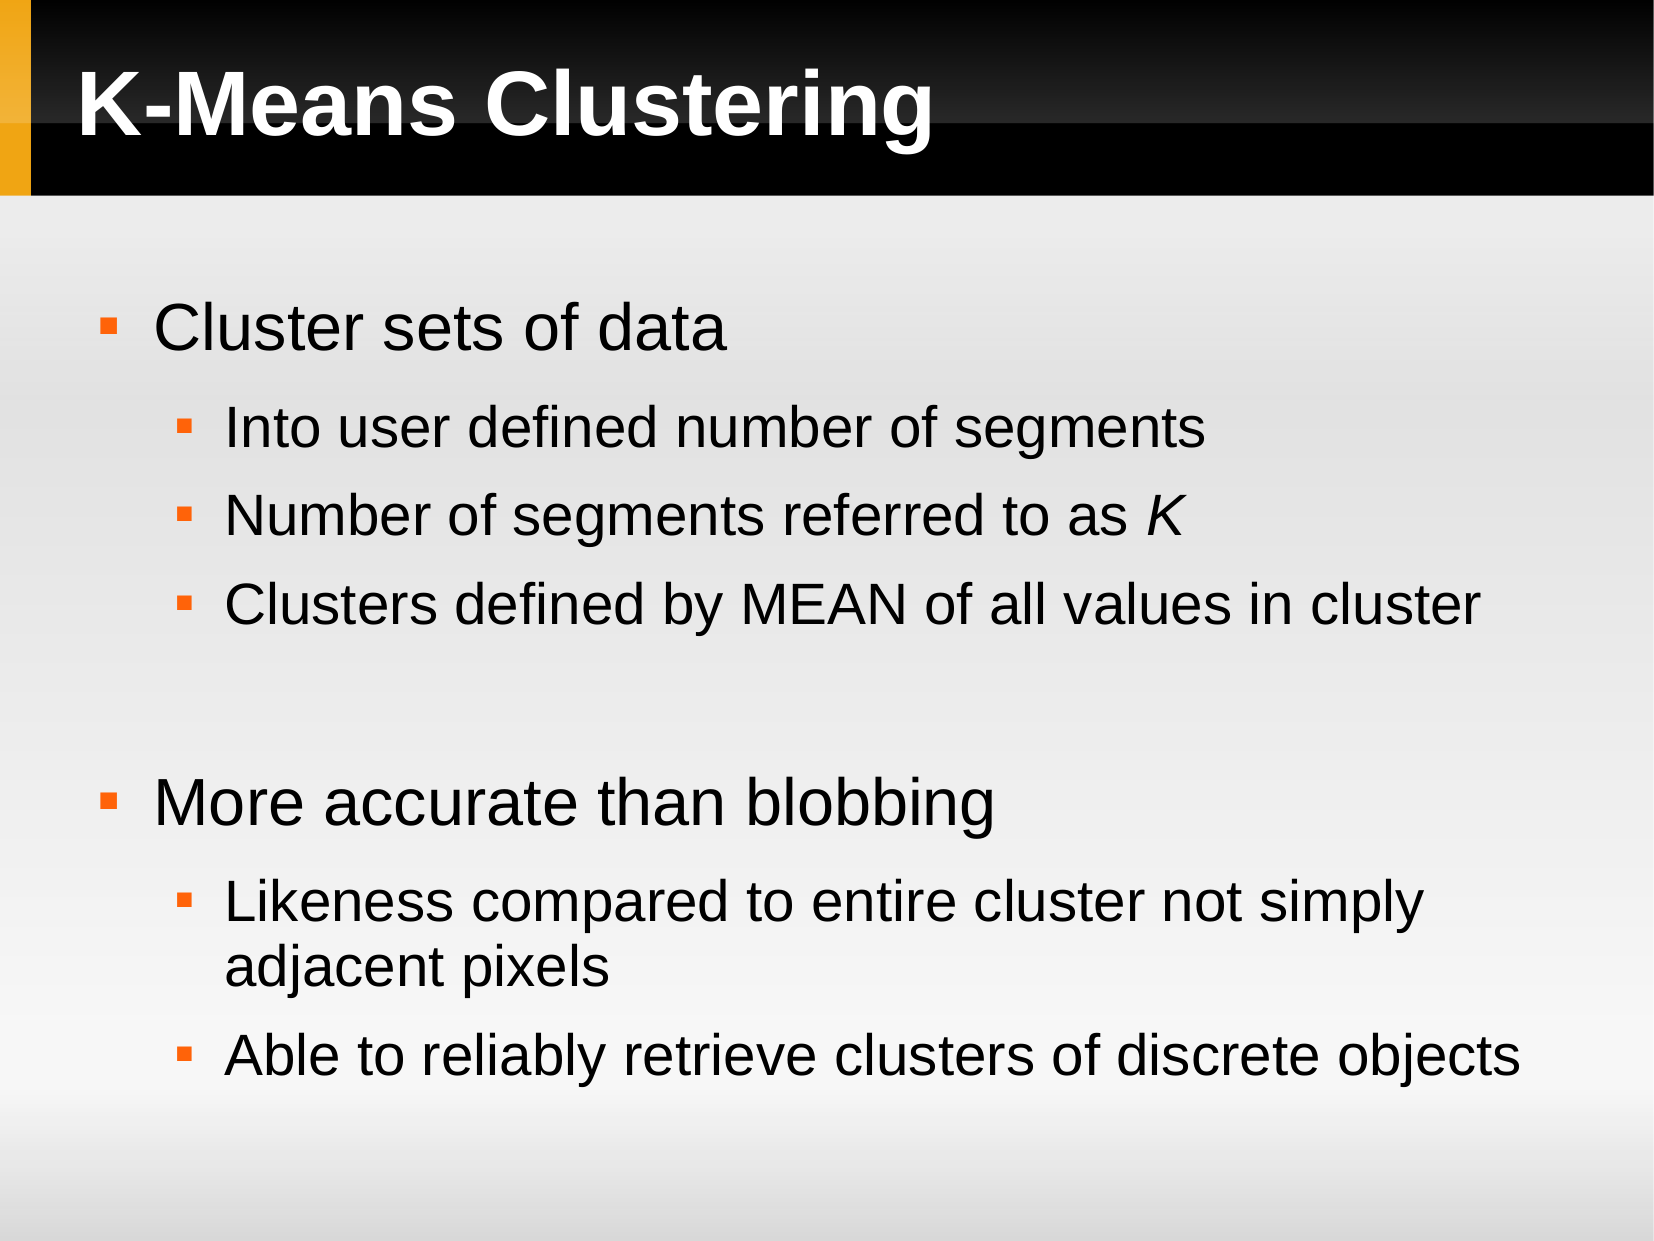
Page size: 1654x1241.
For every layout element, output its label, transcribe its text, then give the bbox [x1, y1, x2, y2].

picture [0, 0, 1654, 1241]
list Cluster sets of data Into user defined number of segments Number of segments referred to as K Clusters defined by MEAN of all values in cluster More accurate than blobbing Likeness compared to entire cluster not simply adjacent pixels Able to reliably retrieve clusters of discrete objects [82, 290, 1571, 1109]
title K-Means Clustering [76, 0, 1565, 208]
